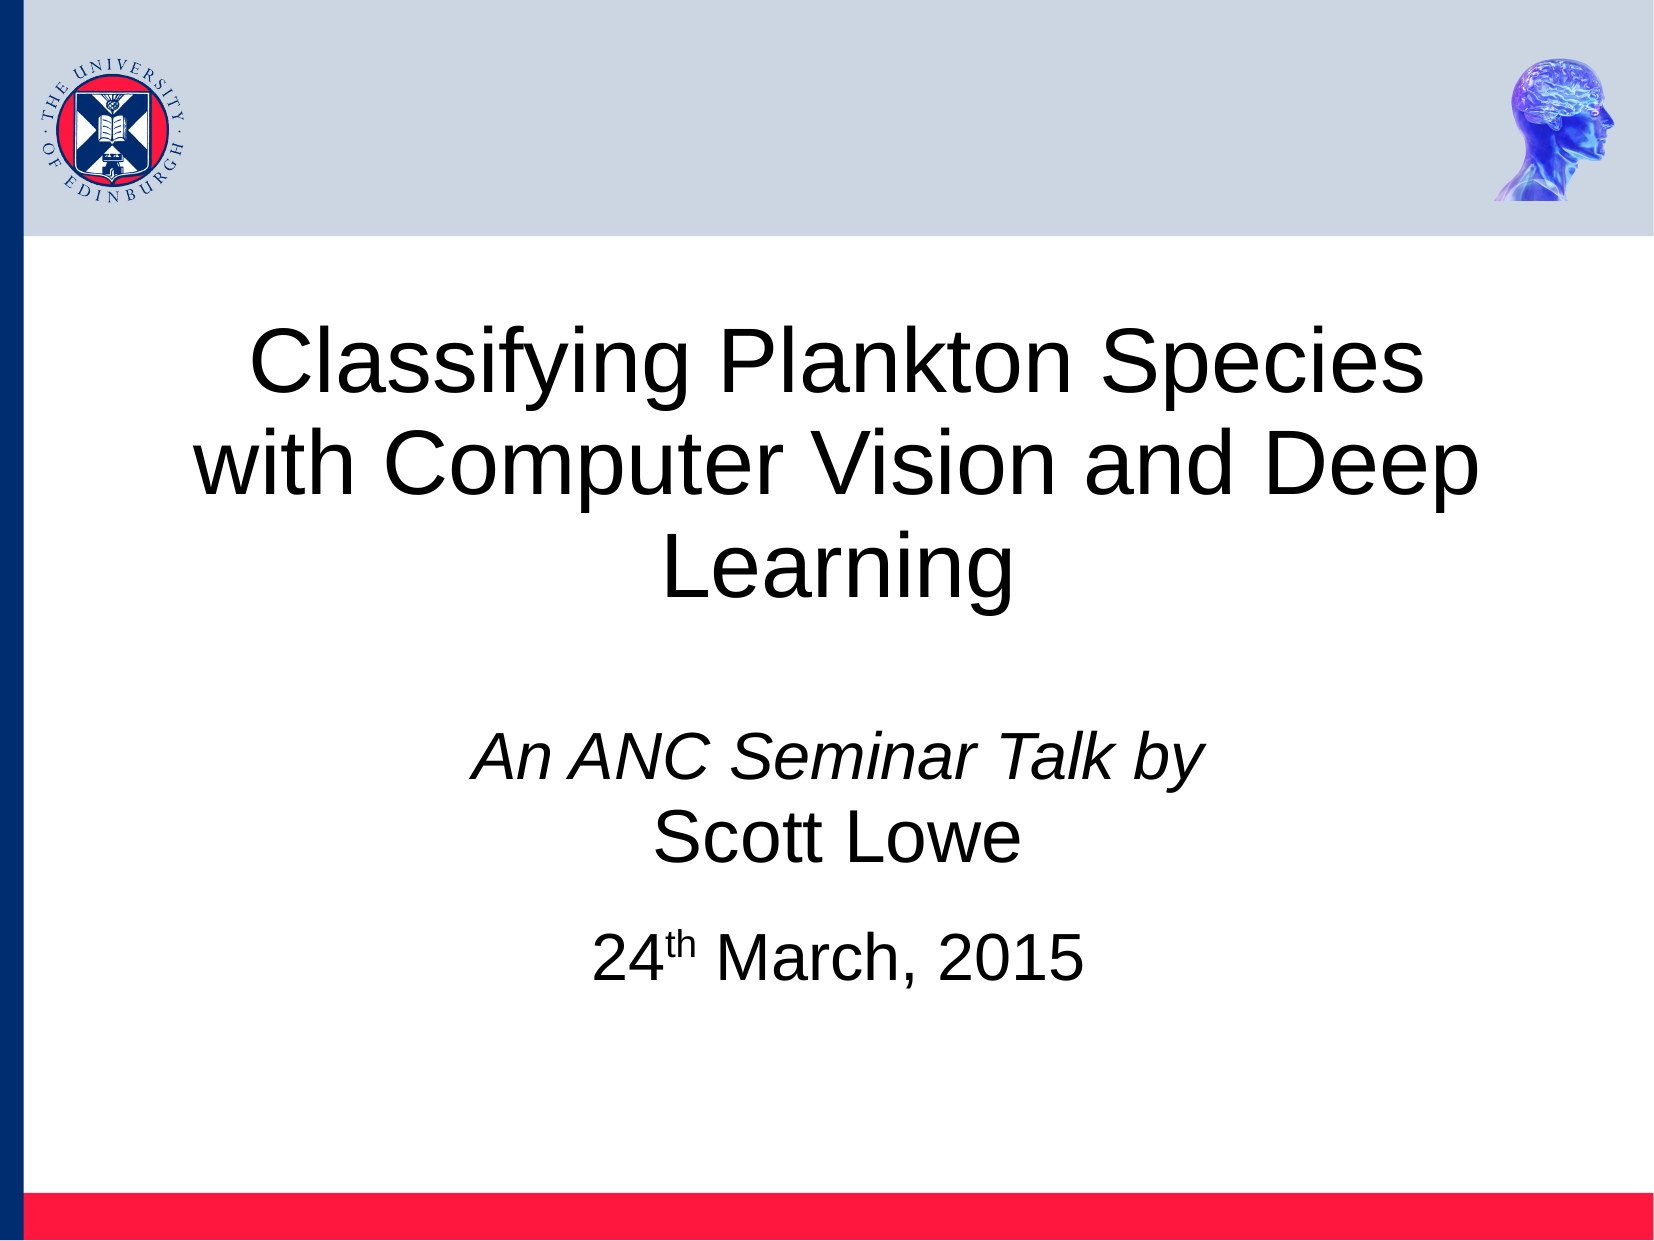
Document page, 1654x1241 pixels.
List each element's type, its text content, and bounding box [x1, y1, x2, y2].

picture [1493, 58, 1615, 201]
picture [38, 56, 184, 205]
subtitle Classifying Plankton Species with Computer Vision and Deep Learning An ANC Seminar Talk by Scott Lowe 24th March, 2015 [183, 273, 1494, 1031]
